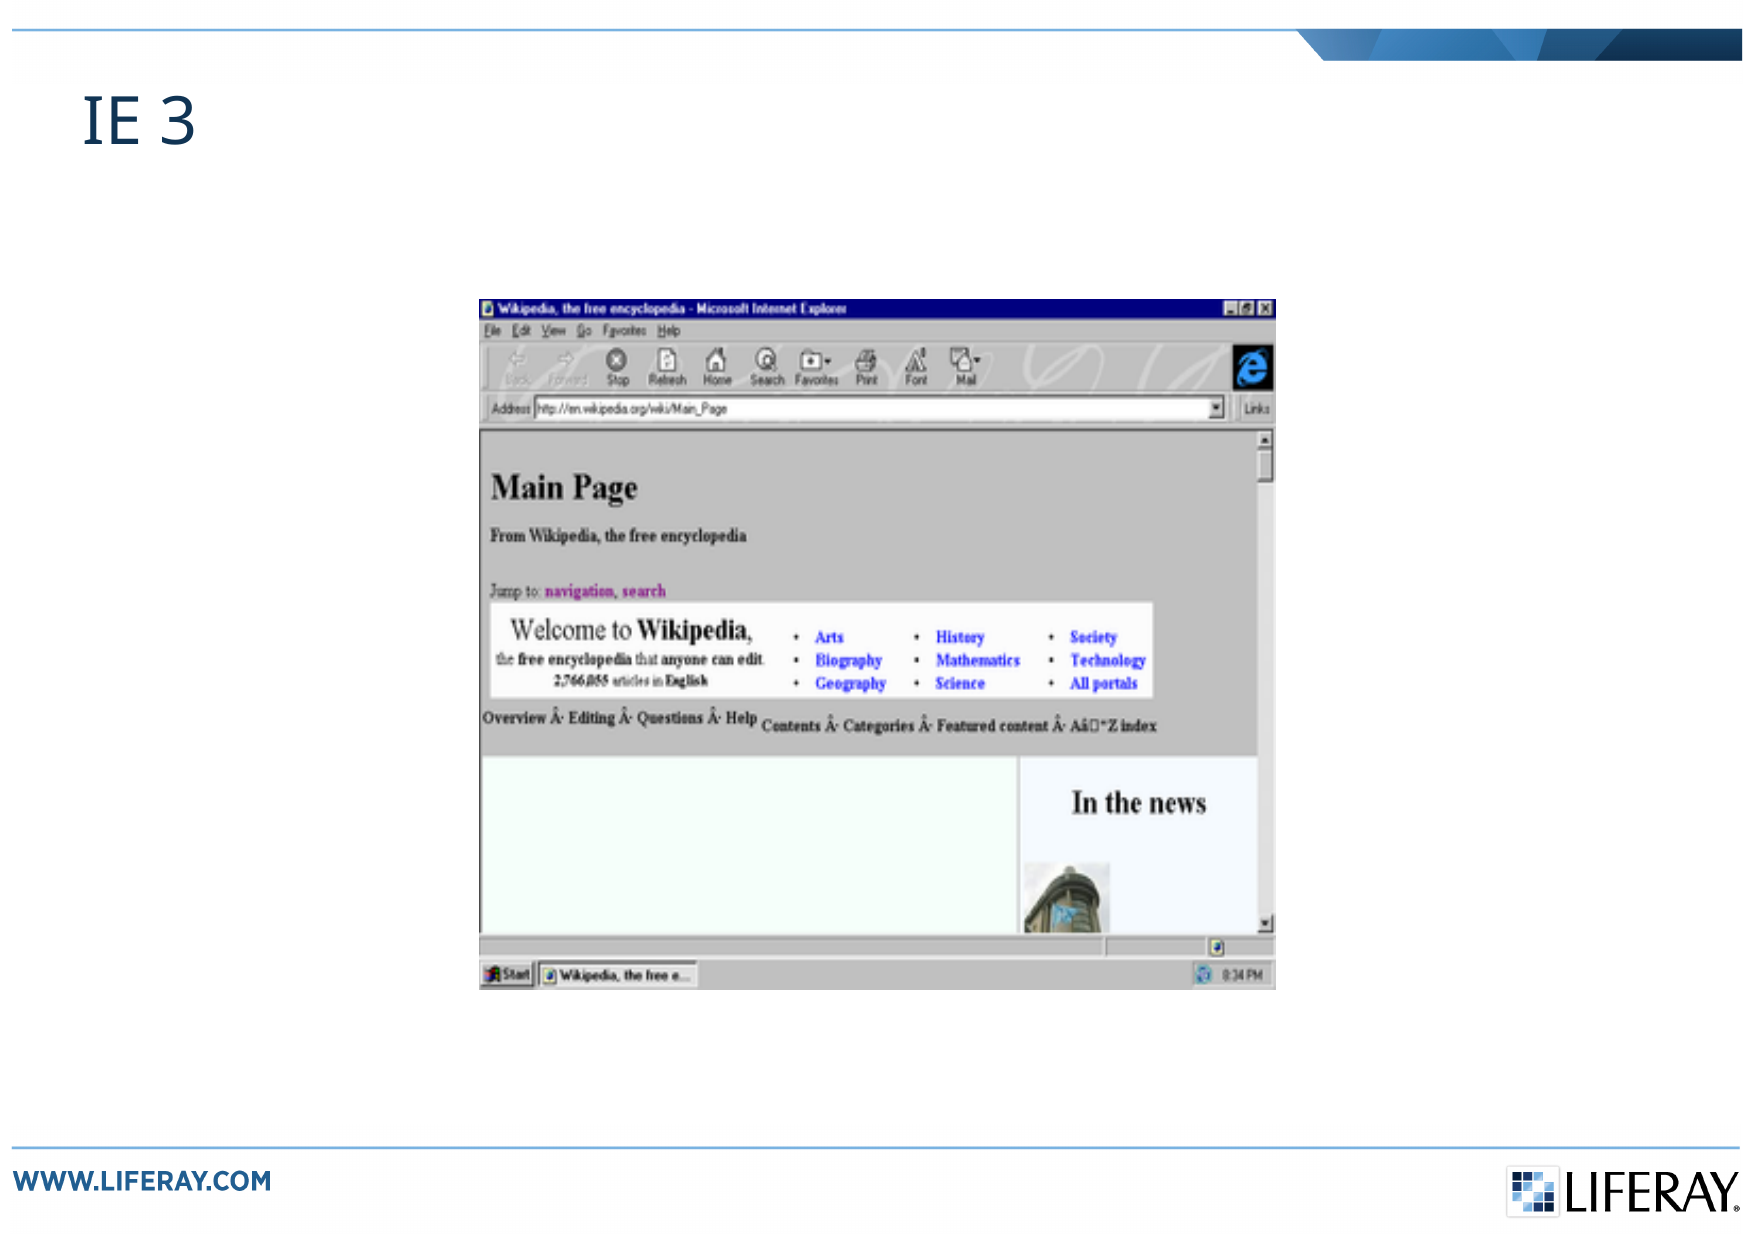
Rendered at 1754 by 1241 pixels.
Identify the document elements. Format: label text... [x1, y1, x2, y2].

picture [10, 1124, 1741, 1234]
picture [479, 299, 1276, 990]
title IE 3 [82, 49, 1571, 188]
picture [12, 0, 1743, 84]
